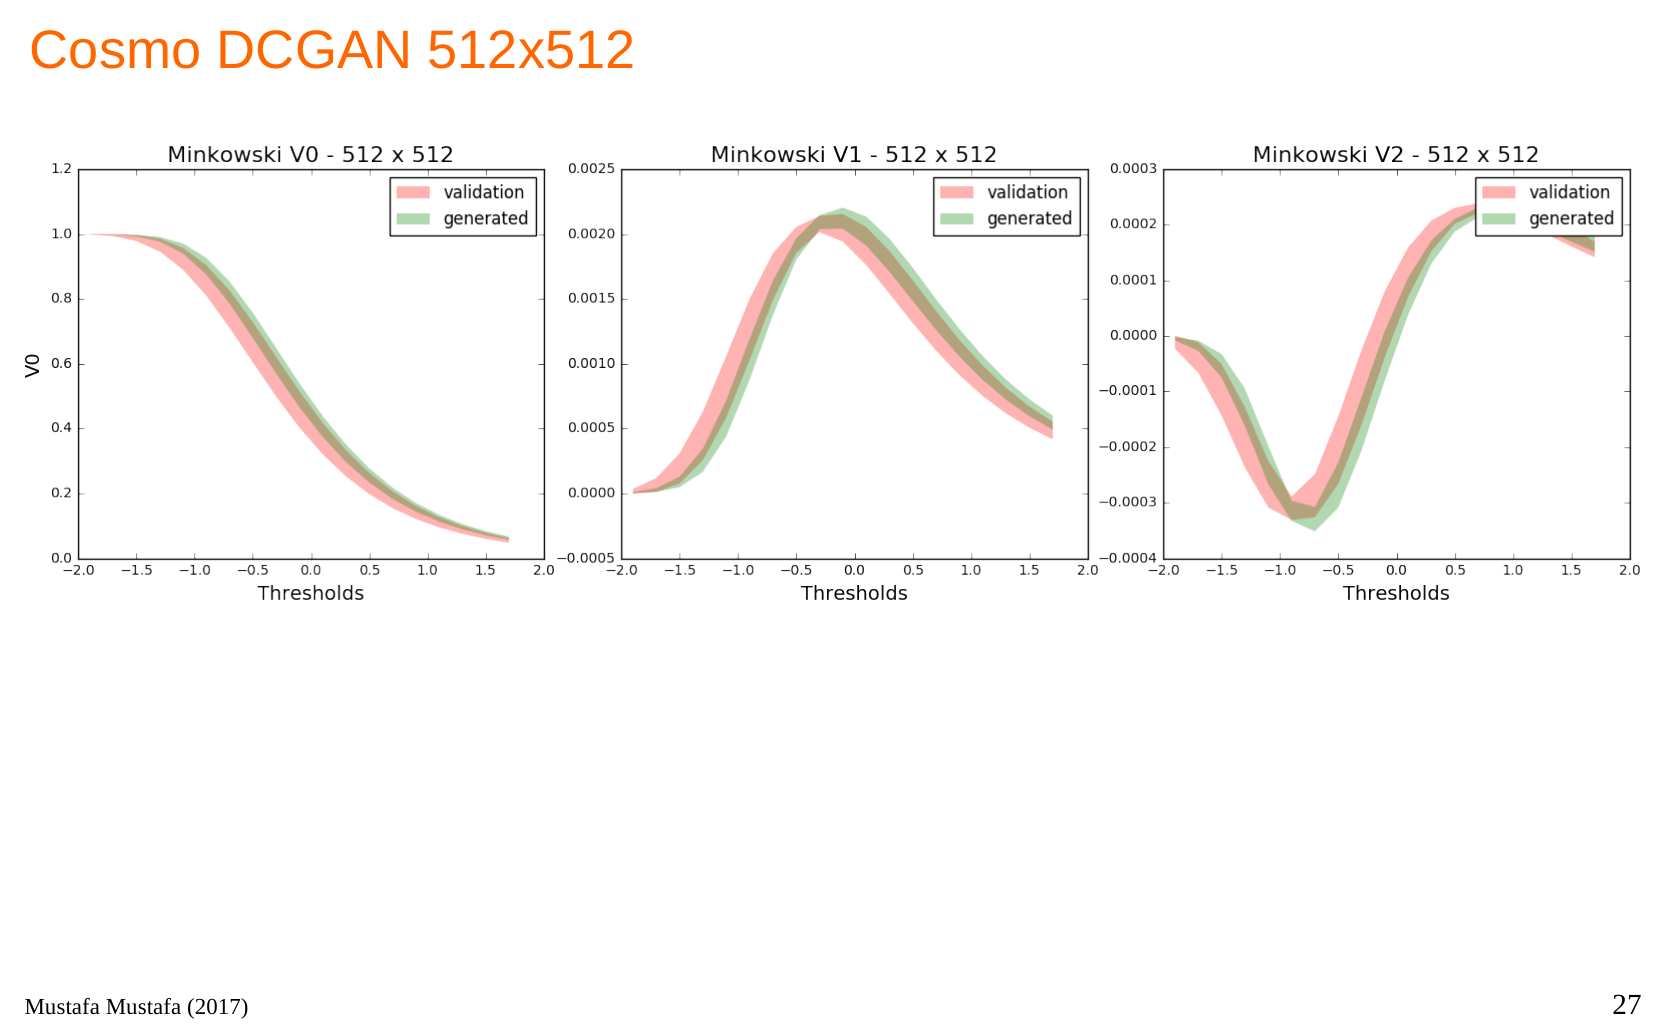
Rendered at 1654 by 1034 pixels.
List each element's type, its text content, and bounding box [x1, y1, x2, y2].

picture [3, 119, 1654, 621]
title Cosmo DCGAN 512x512 [29, 17, 1621, 82]
